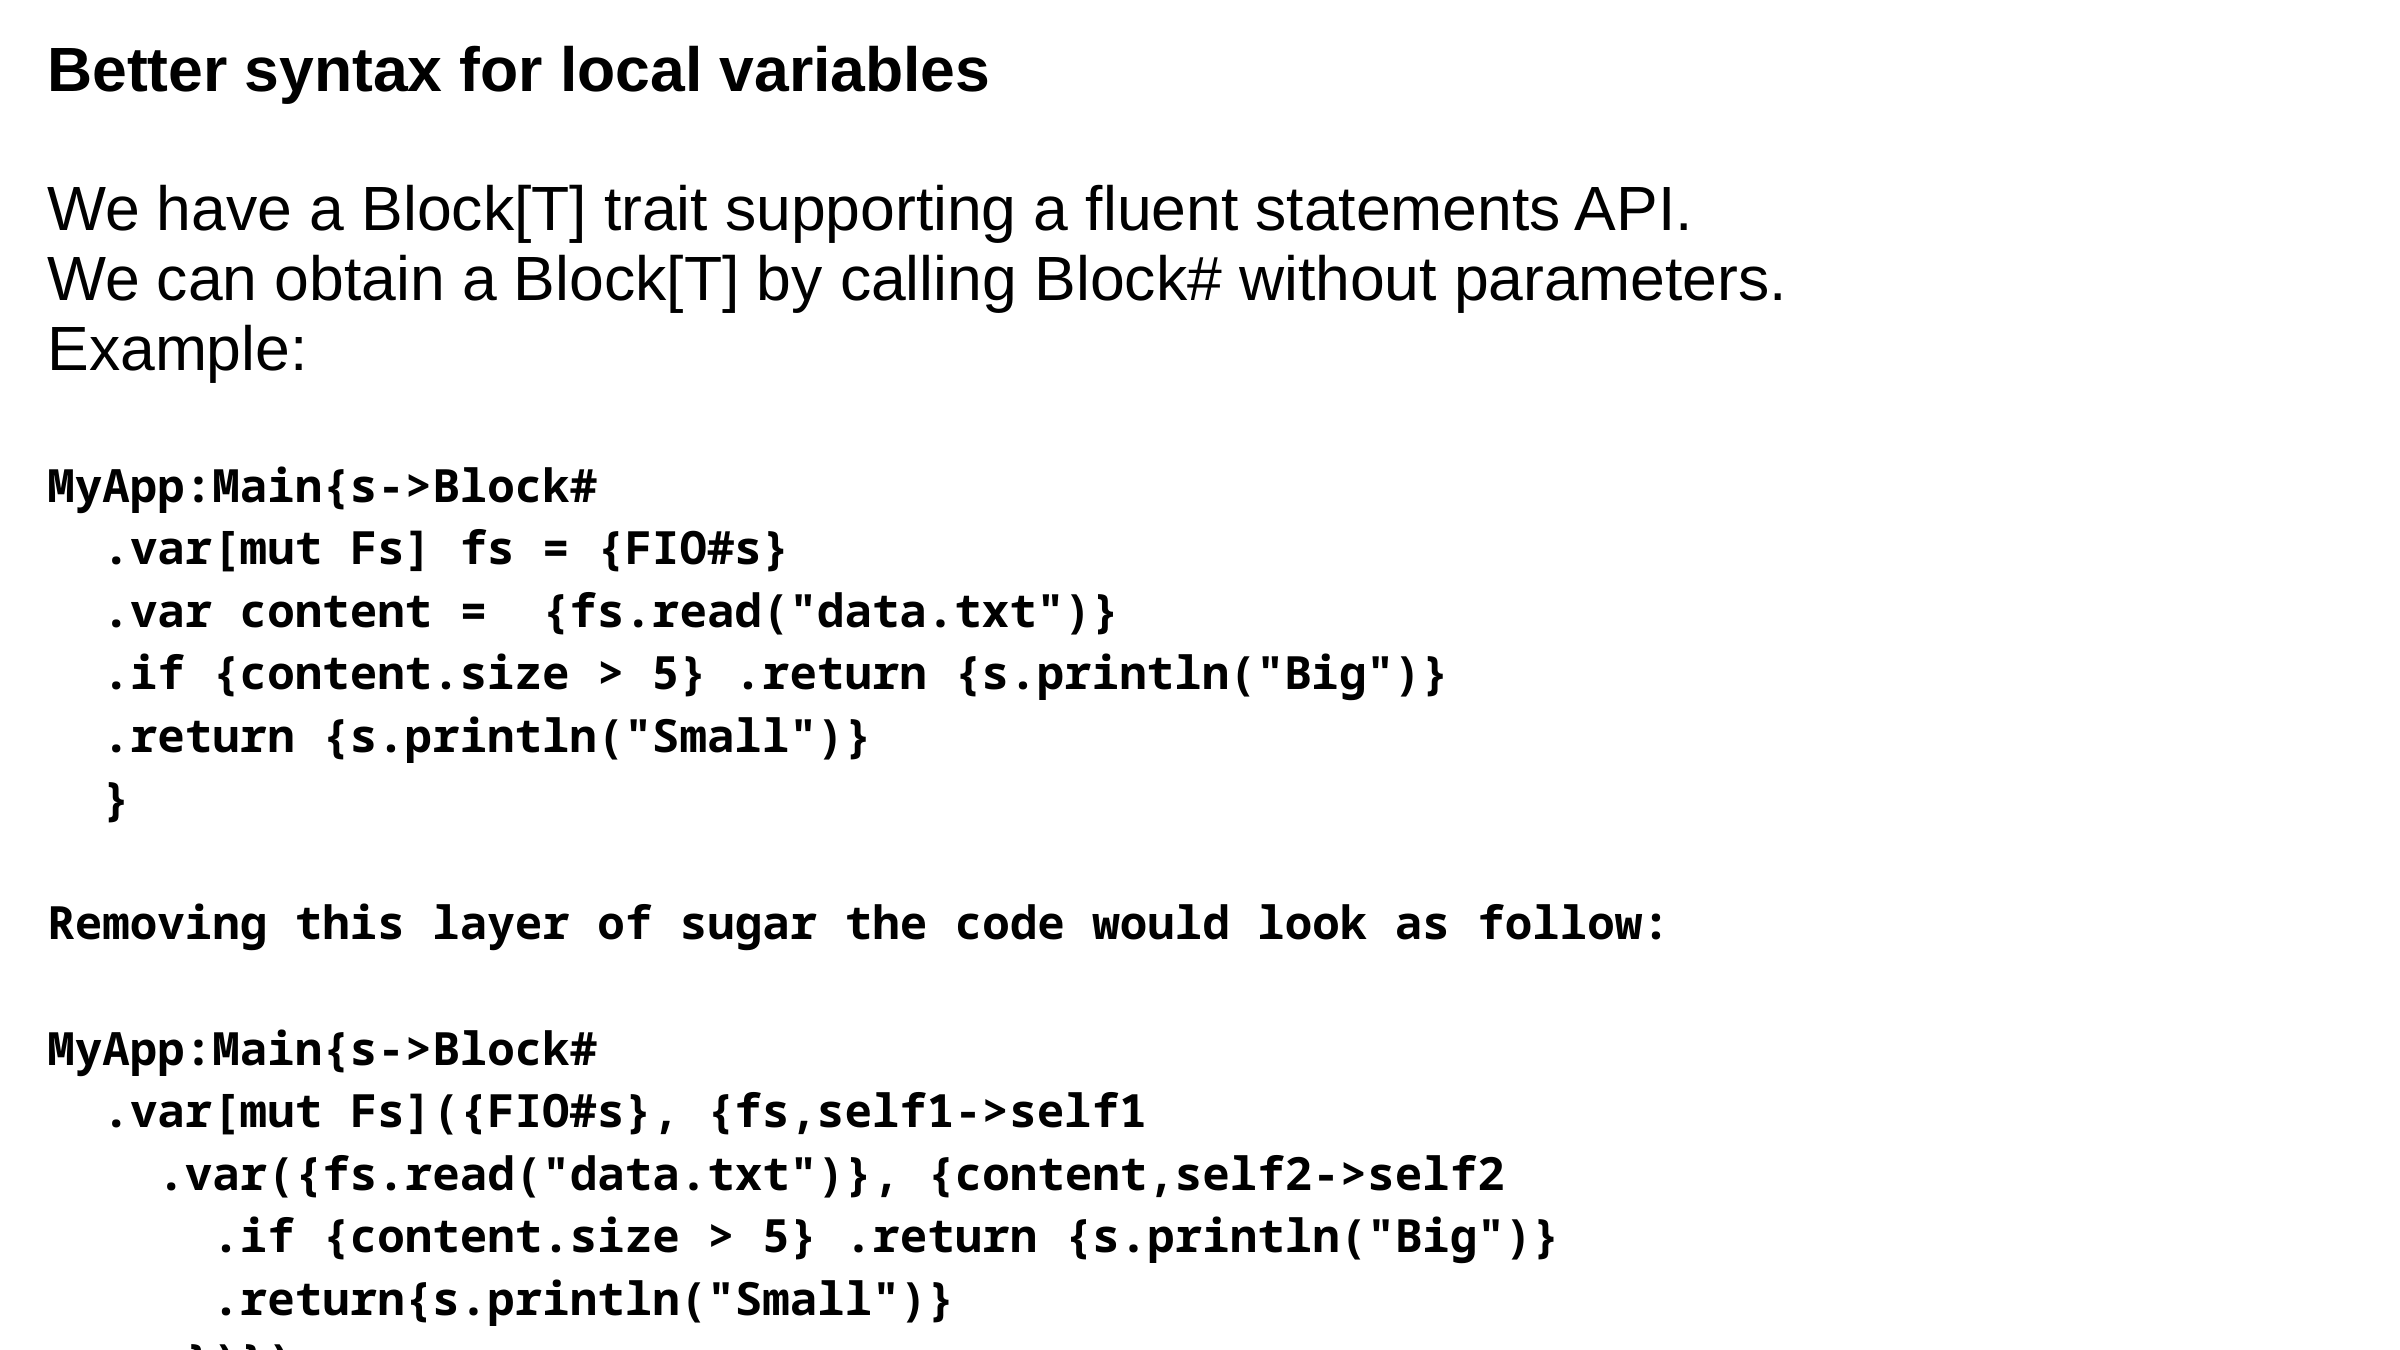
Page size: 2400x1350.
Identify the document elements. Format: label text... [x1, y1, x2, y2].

text_box Better syntax for local variables We have a Block[T] trait supporting a fluent statements API. We can obtain a Block[T] by calling Block# without parameters. Example: MyApp:Main{s->Block# .var[mut Fs] fs = {FIO#s} .var content = {fs.read("data.txt")} .if {content.size > 5} .return {s.println("Big")} .return {s.println("Small")} } Removing this layer of sugar the code would look as follow: MyApp:Main{s->Block# .var[mut Fs]({FIO#s}, {fs,self1->self1 .var({fs.read("data.txt")}, {content,self2->self2 .if {content.size > 5} .return {s.println("Big")} .return{s.println("Small")} })}) } [32, 27, 2358, 1350]
